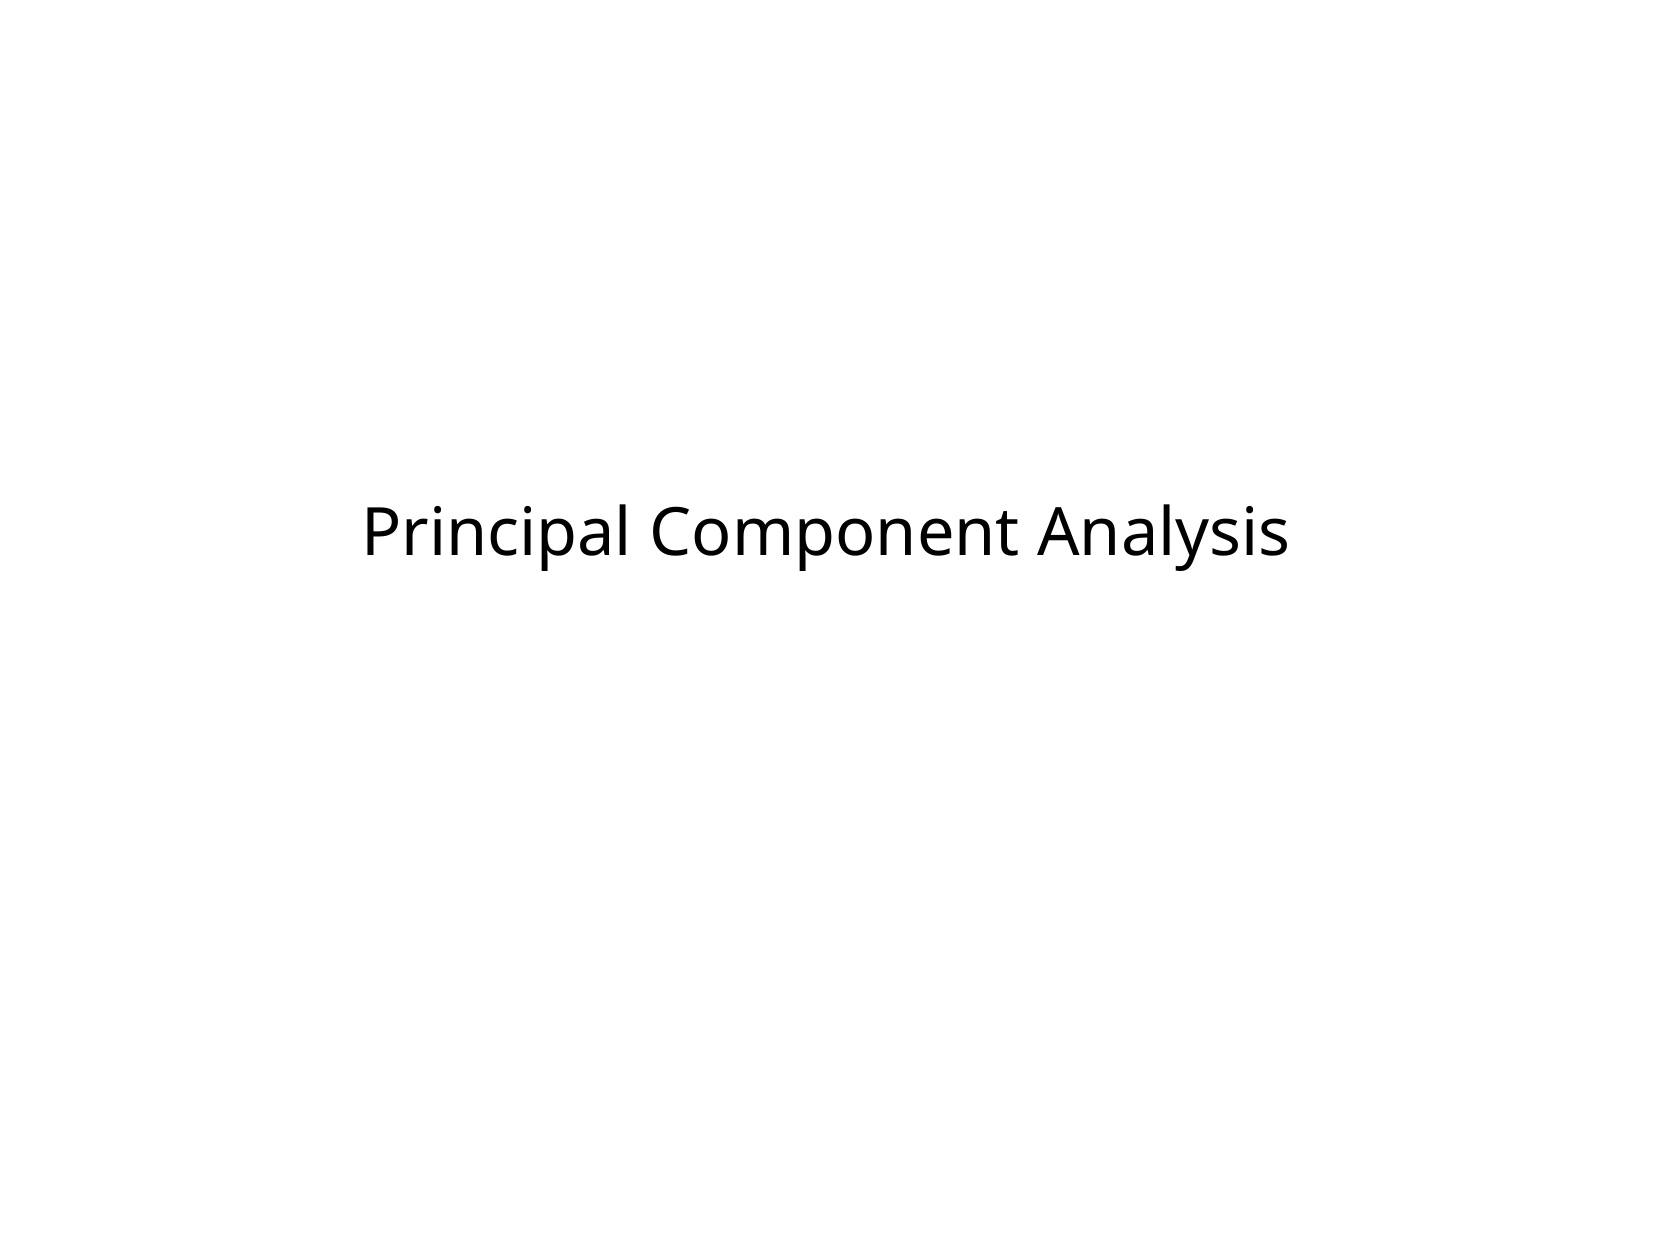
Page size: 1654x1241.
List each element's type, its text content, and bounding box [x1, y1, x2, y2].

subtitle Principal Component Analysis [82, 49, 1571, 1010]
